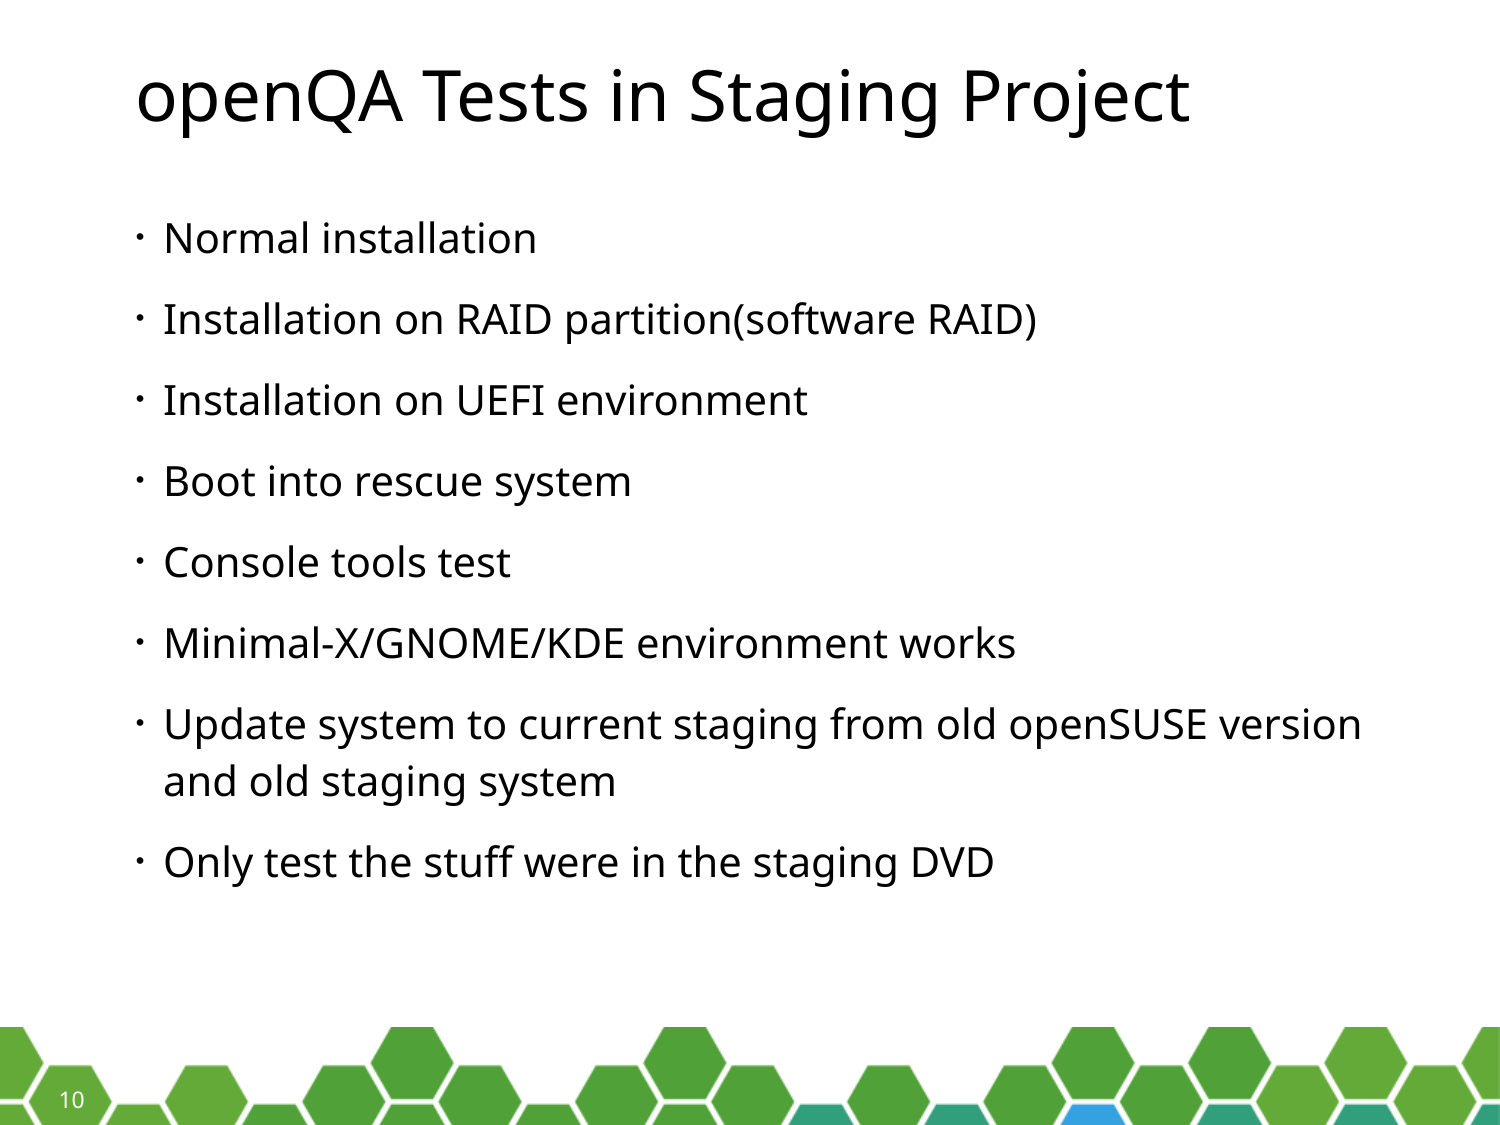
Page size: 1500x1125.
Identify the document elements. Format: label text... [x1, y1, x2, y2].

title openQA Tests in Staging Project [135, 12, 1372, 175]
list Normal installation Installation on RAID partition(software RAID) Installation on UEFI environment Boot into rescue system Console tools test Minimal-X/GNOME/KDE environment works Update system to current staging from old openSUSE version and old staging system Only test the stuff were in the staging DVD [135, 208, 1372, 862]
picture [0, 1027, 1500, 1125]
